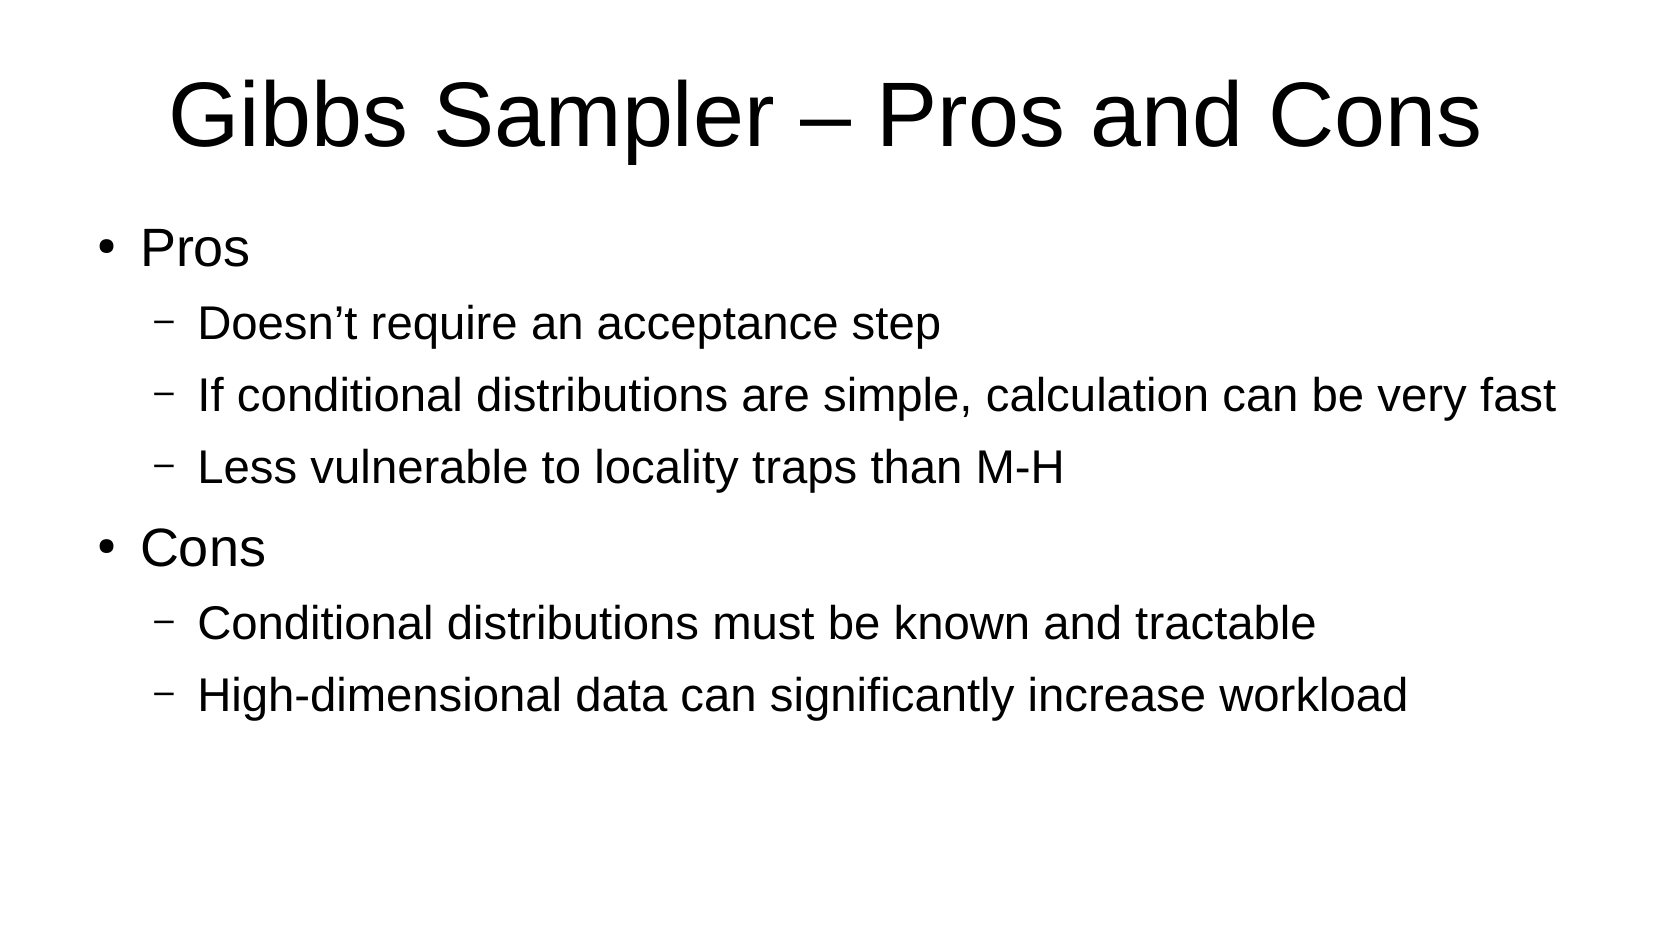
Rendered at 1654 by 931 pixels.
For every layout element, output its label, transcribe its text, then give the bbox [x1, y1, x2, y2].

title Gibbs Sampler – Pros and Cons [82, 37, 1571, 193]
list Pros Doesn’t require an acceptance step If conditional distributions are simple, calculation can be very fast Less vulnerable to locality traps than M-H Cons Conditional distributions must be known and tractable High-dimensional data can significantly increase workload [82, 217, 1571, 758]
